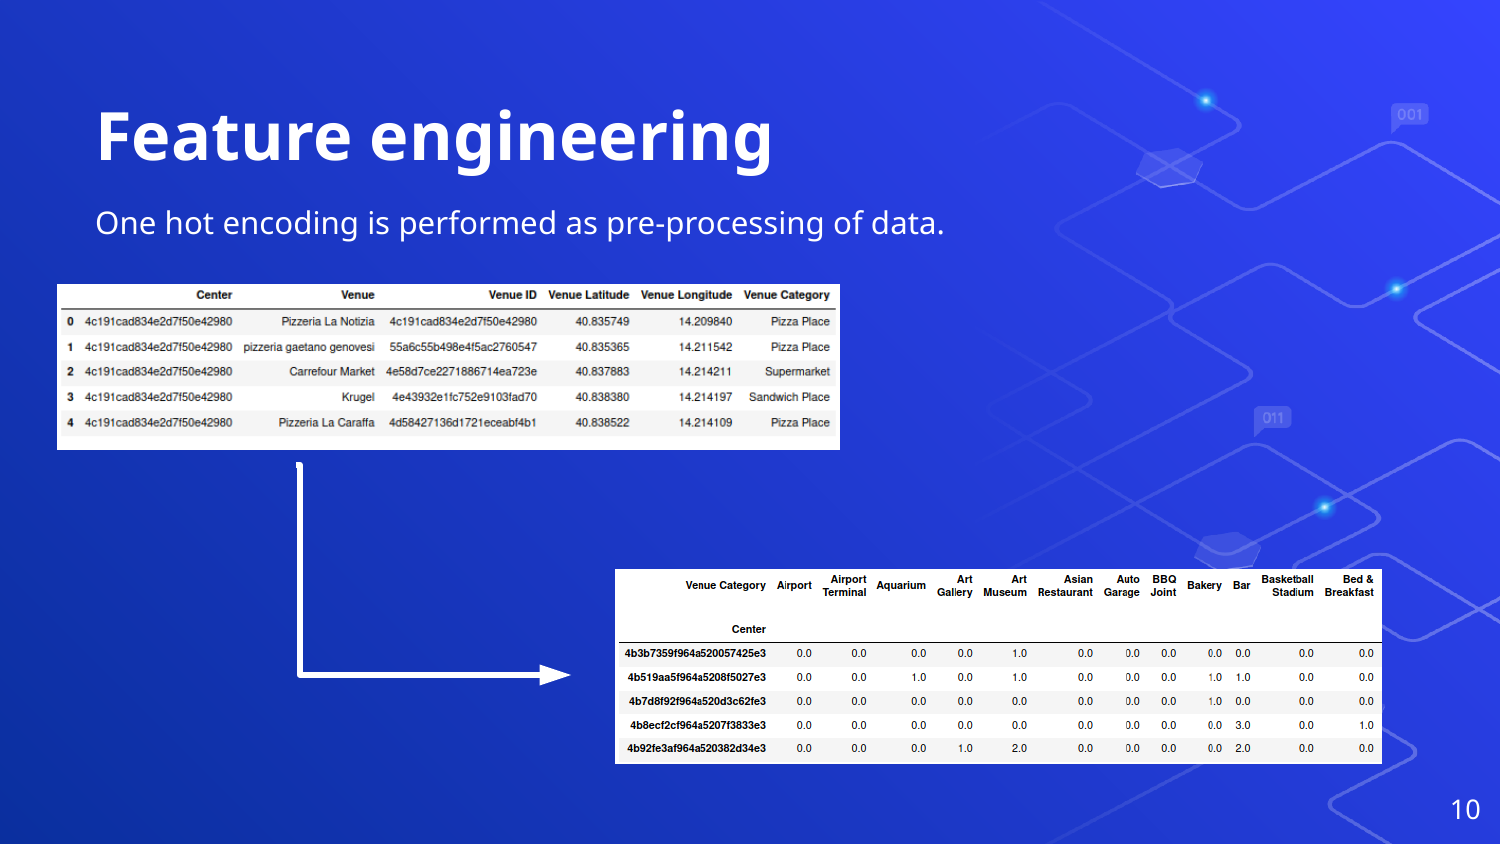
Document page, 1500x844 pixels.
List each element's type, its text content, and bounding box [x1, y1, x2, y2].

picture [0, 0, 1500, 844]
text_box One hot encoding is performed as pre-processing of data. [95, 198, 1425, 717]
text_box <number> [1391, 779, 1481, 844]
text_box Feature engineering [95, 33, 1082, 175]
